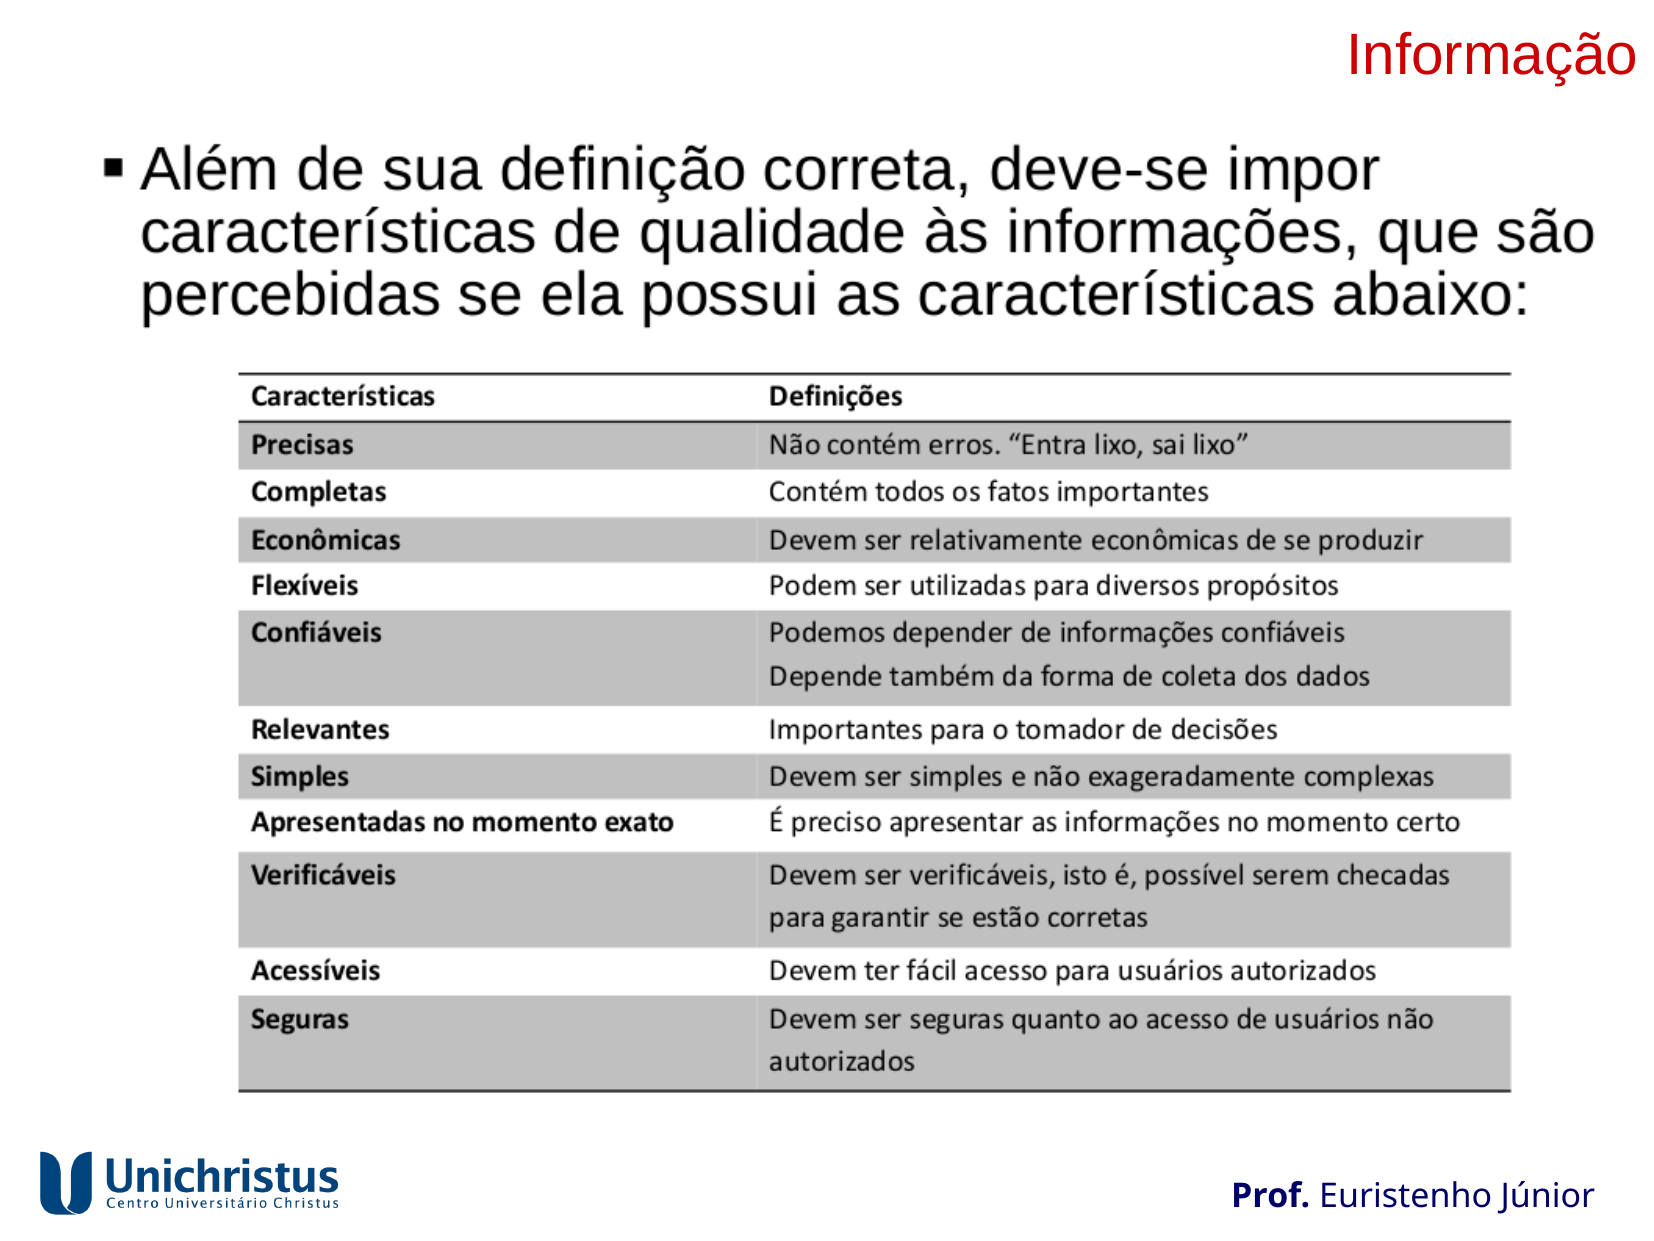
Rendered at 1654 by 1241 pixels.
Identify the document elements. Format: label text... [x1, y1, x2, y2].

text_box Prof. Euristenho Júnior [1216, 1163, 1654, 1224]
picture [87, 135, 1601, 1107]
picture [35, 1148, 343, 1217]
text_box Informação [1331, 14, 1654, 95]
